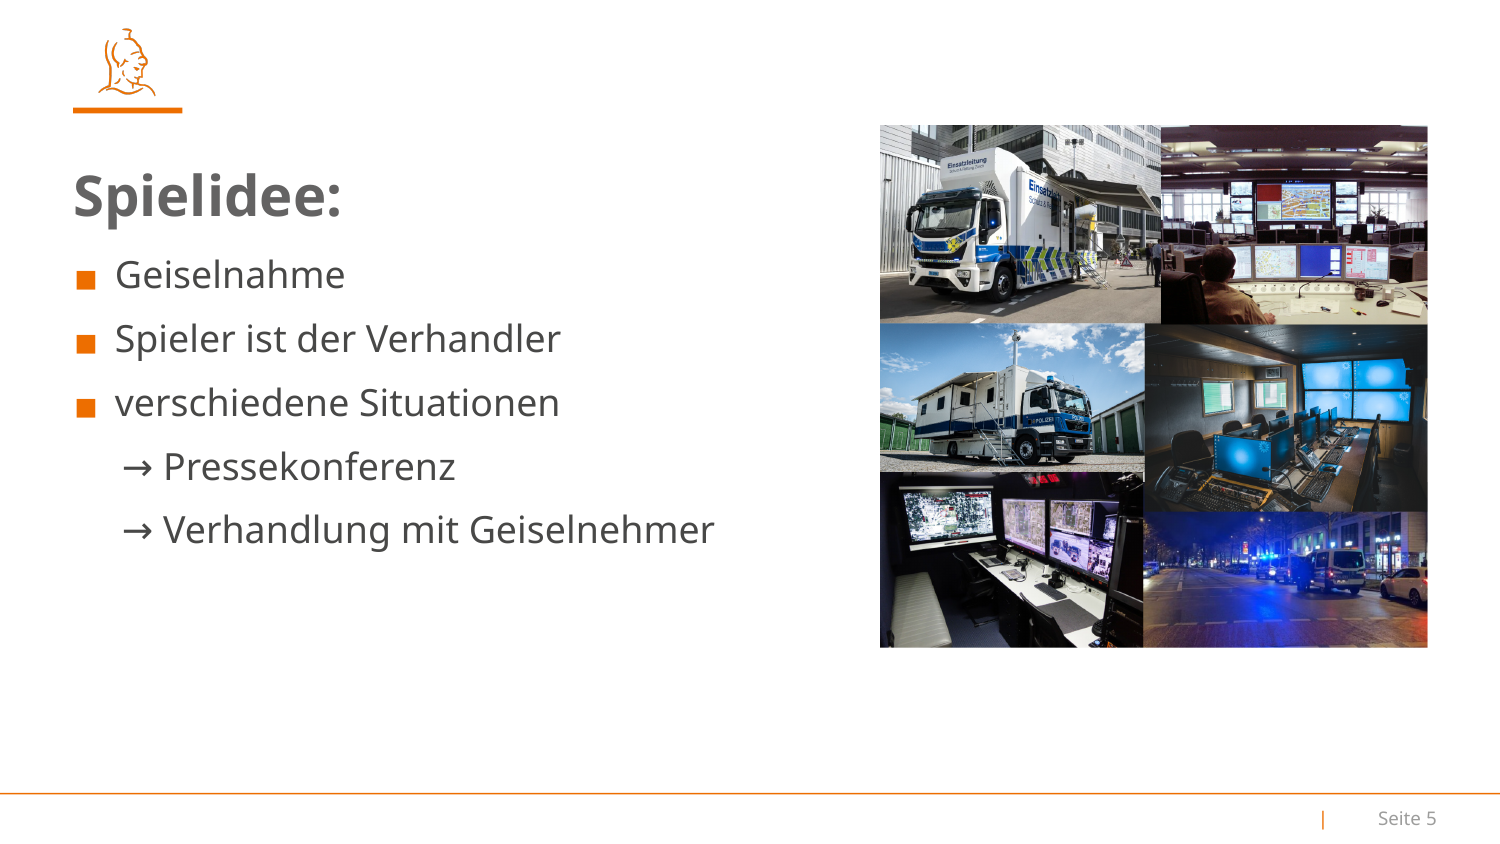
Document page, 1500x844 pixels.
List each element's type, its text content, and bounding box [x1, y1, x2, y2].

list Spielidee: [62, 155, 880, 237]
list Geiselnahme Spieler ist der Verhandler verschiedene Situationen → Pressekonferenz → Verhandlung mit Geiselnehmer [62, 245, 881, 775]
picture [95, 26, 158, 98]
picture [880, 125, 1428, 648]
